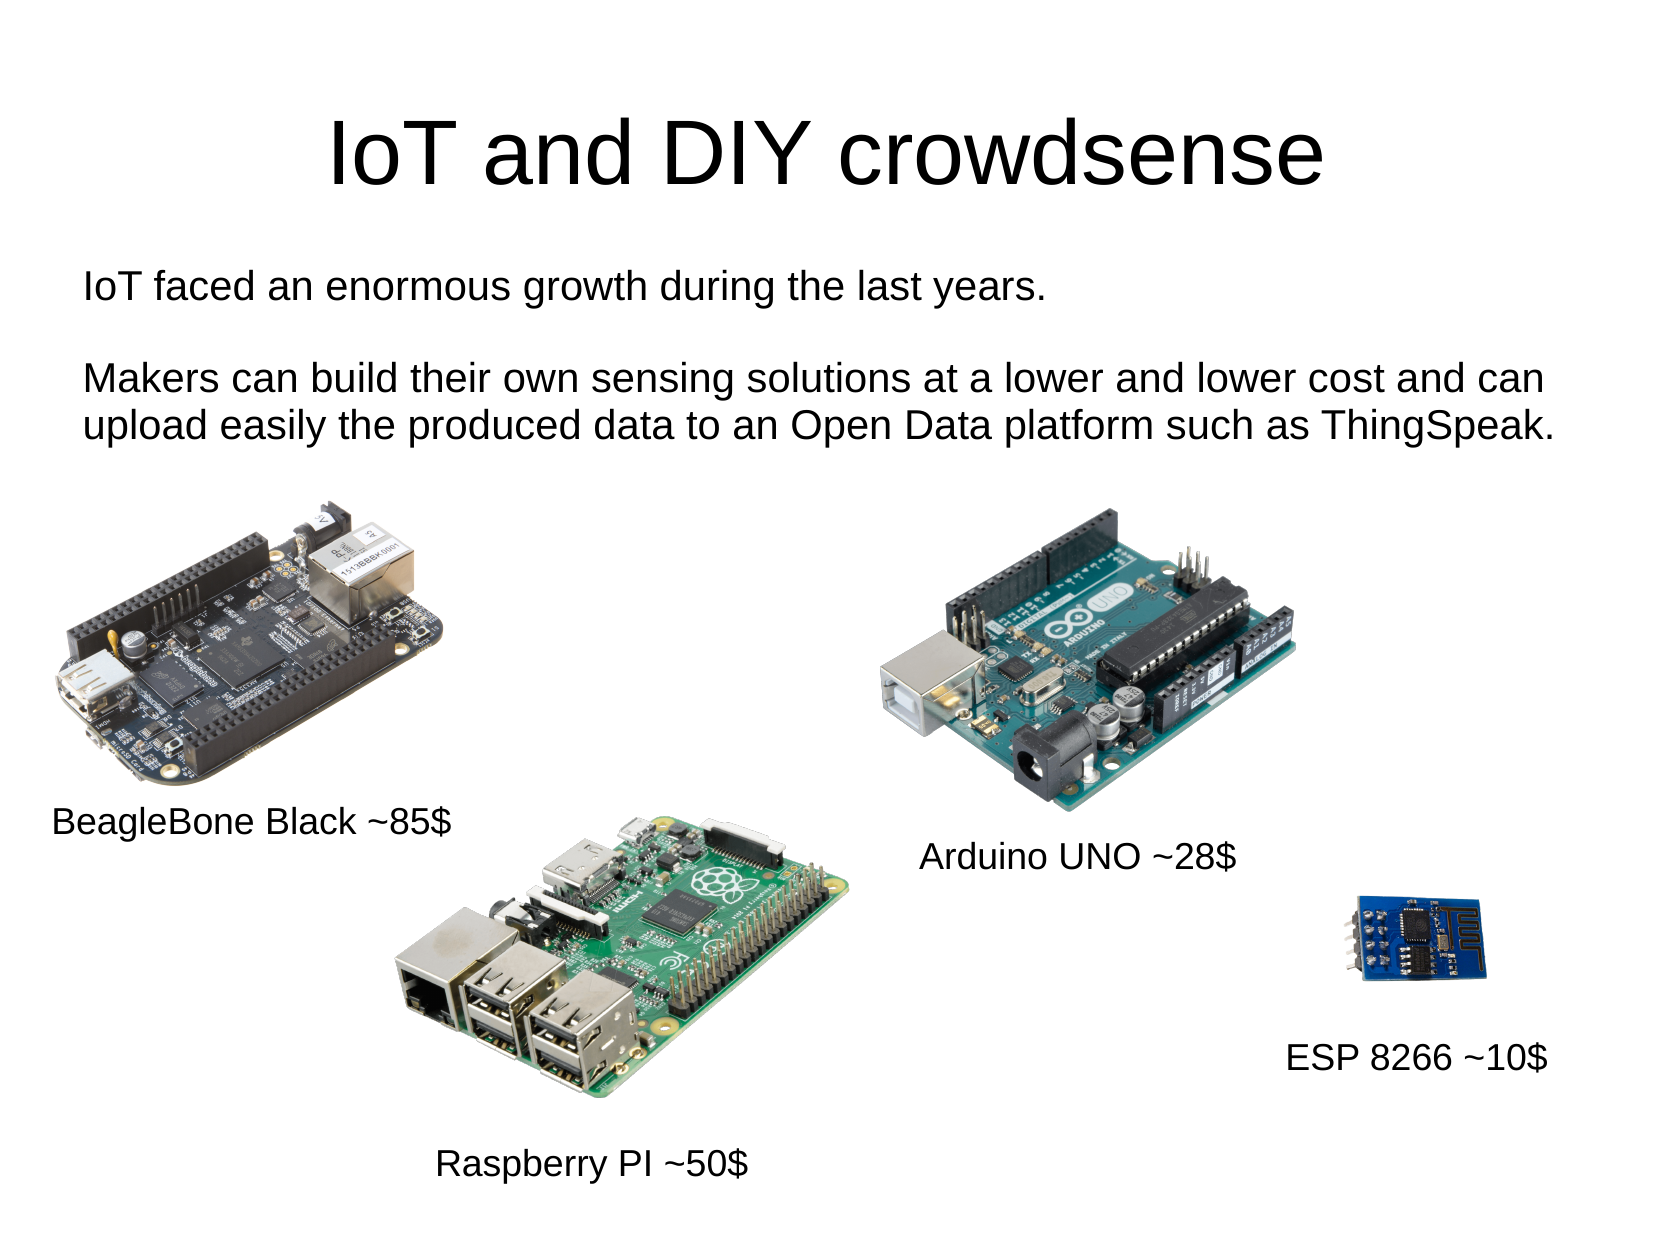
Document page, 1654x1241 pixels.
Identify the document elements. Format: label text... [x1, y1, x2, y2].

title IoT and DIY crowdsense [82, 49, 1571, 257]
text_box ESP 8266 ~10$ [1270, 1028, 1563, 1086]
picture [1177, 868, 1647, 999]
text_box BeagleBone Black ~85$ [36, 792, 467, 850]
text_box Raspberry PI ~50$ [420, 1135, 764, 1193]
subtitle IoT faced an enormous growth during the last years. Makers can build their own sensing solutions at a lower and lower cost and can upload easily the produced data to an Open Data platform such as ThingSpeak. [82, 261, 1571, 450]
picture [875, 505, 1299, 813]
picture [20, 491, 472, 793]
picture [392, 812, 853, 1100]
text_box Arduino UNO ~28$ [904, 828, 1252, 886]
